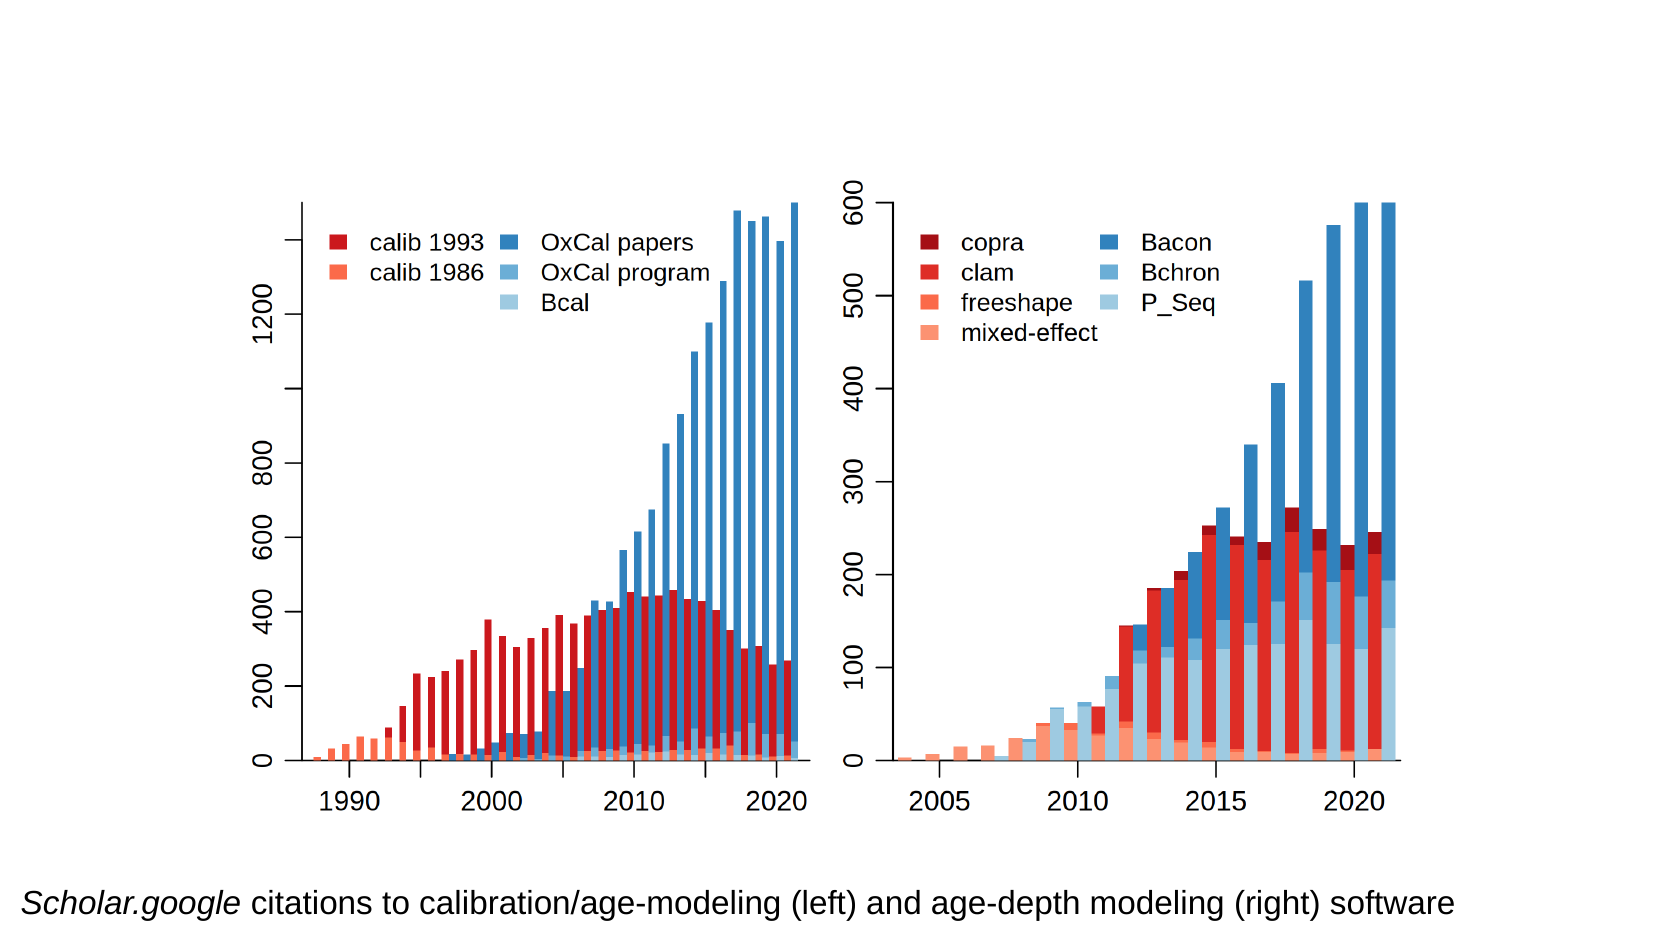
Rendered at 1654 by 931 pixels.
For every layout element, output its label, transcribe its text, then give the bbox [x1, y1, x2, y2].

picture [235, 169, 1417, 827]
text_box Scholar.google citations to calibration/age-modeling (left) and age-depth modeling (right) software [5, 874, 1649, 931]
